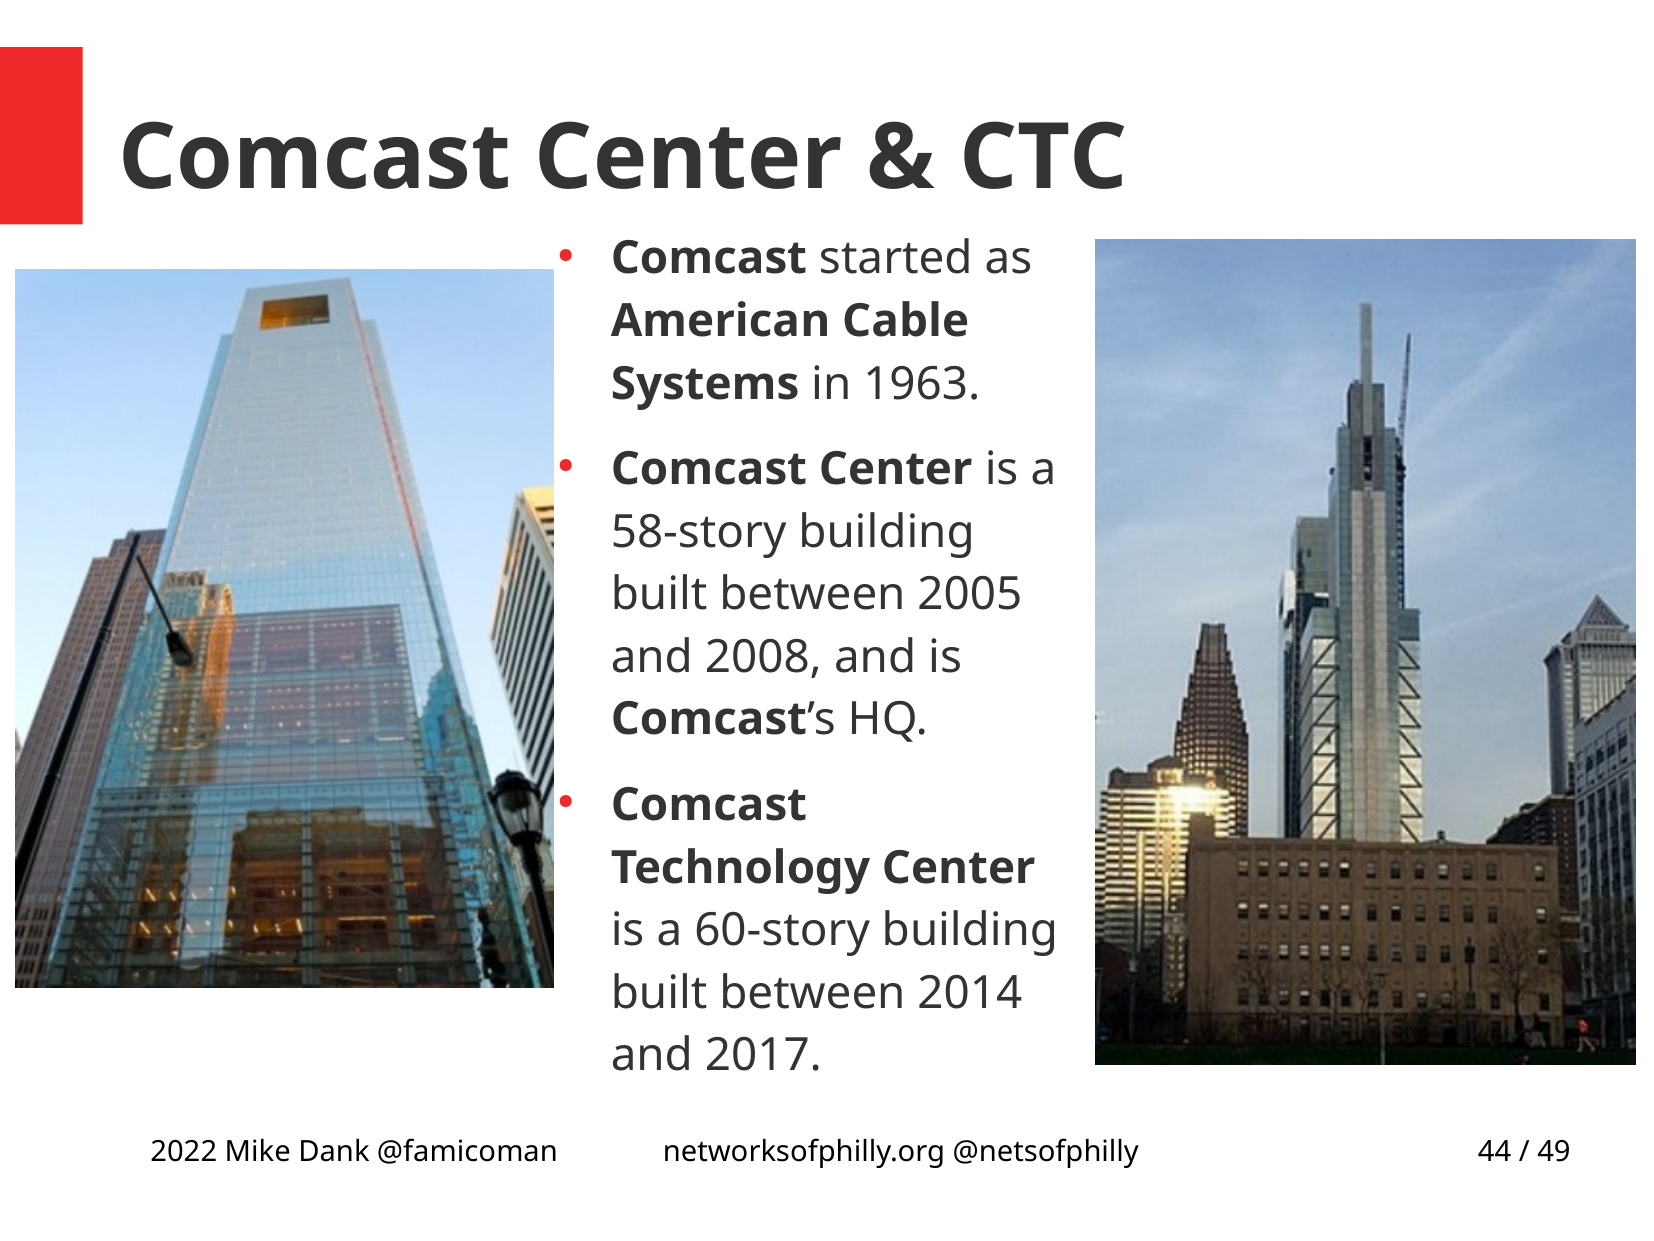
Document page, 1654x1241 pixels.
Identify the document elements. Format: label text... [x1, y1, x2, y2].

picture [15, 269, 554, 988]
picture [1095, 239, 1636, 1066]
list Comcast started as American Cable Systems in 1963. Comcast Center is a 58-story building built between 2005 and 2008, and is Comcast’s HQ. Comcast Technology Center is a 60-story building built between 2014 and 2017. [540, 225, 1066, 976]
title Comcast Center & CTC [118, 49, 1571, 257]
